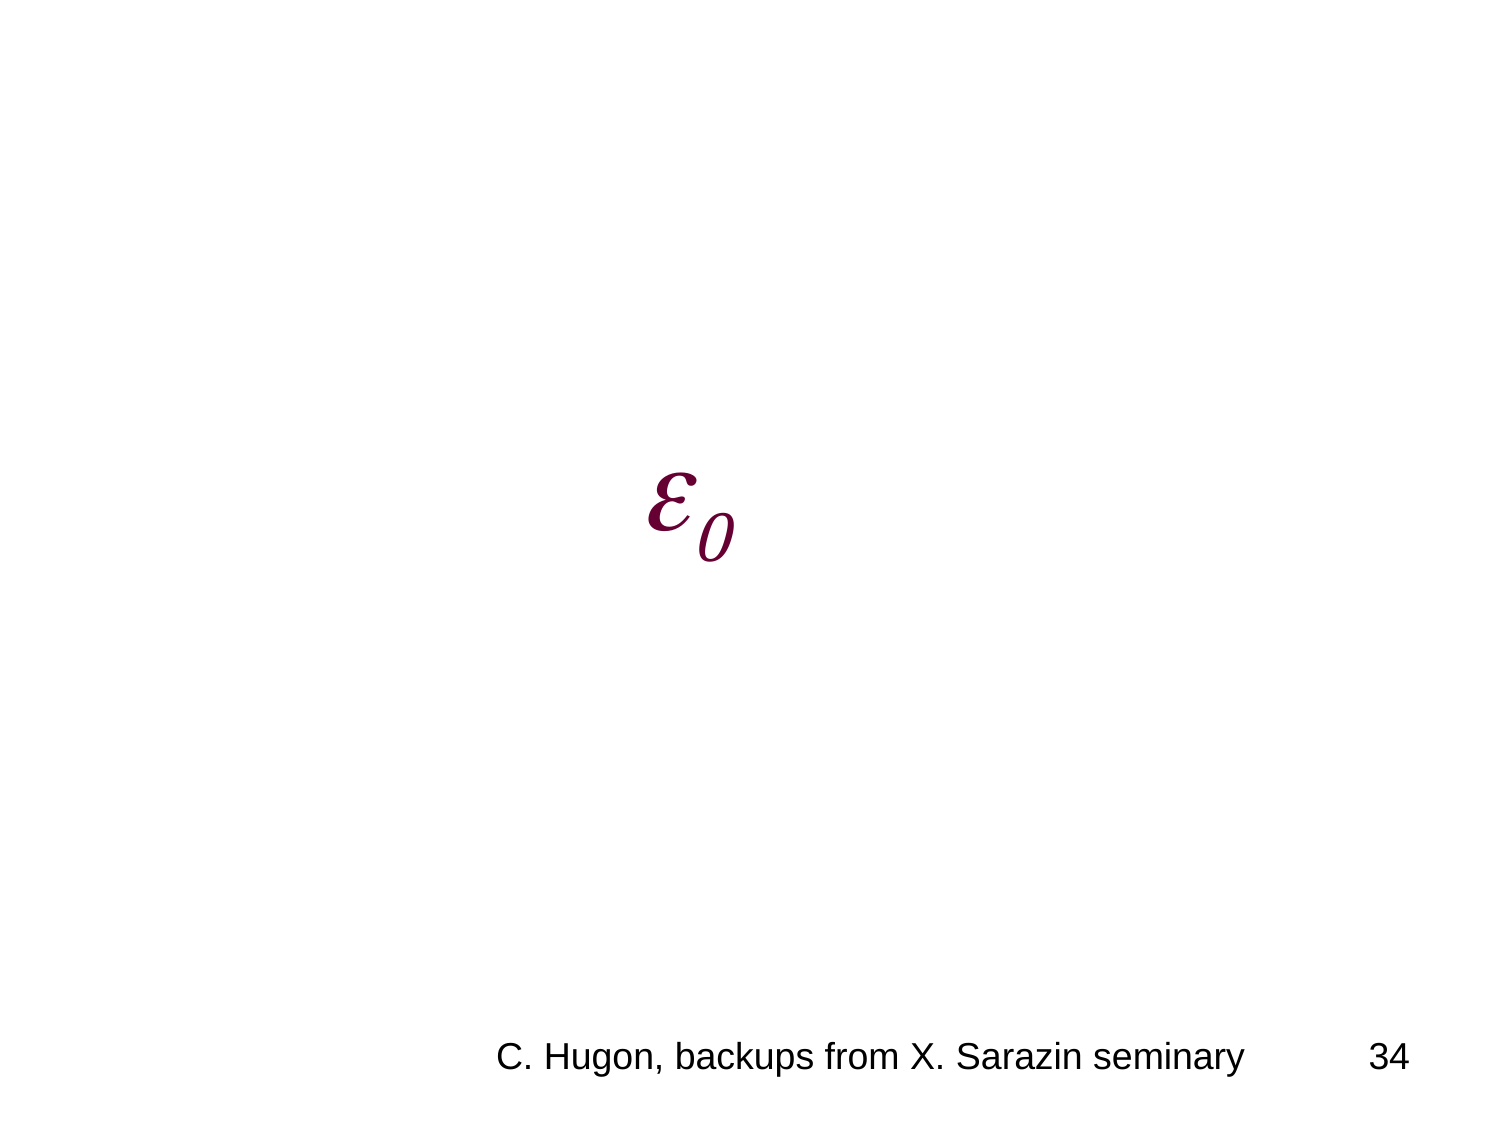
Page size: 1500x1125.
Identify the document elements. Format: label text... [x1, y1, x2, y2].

text_box  [623, 397, 745, 584]
